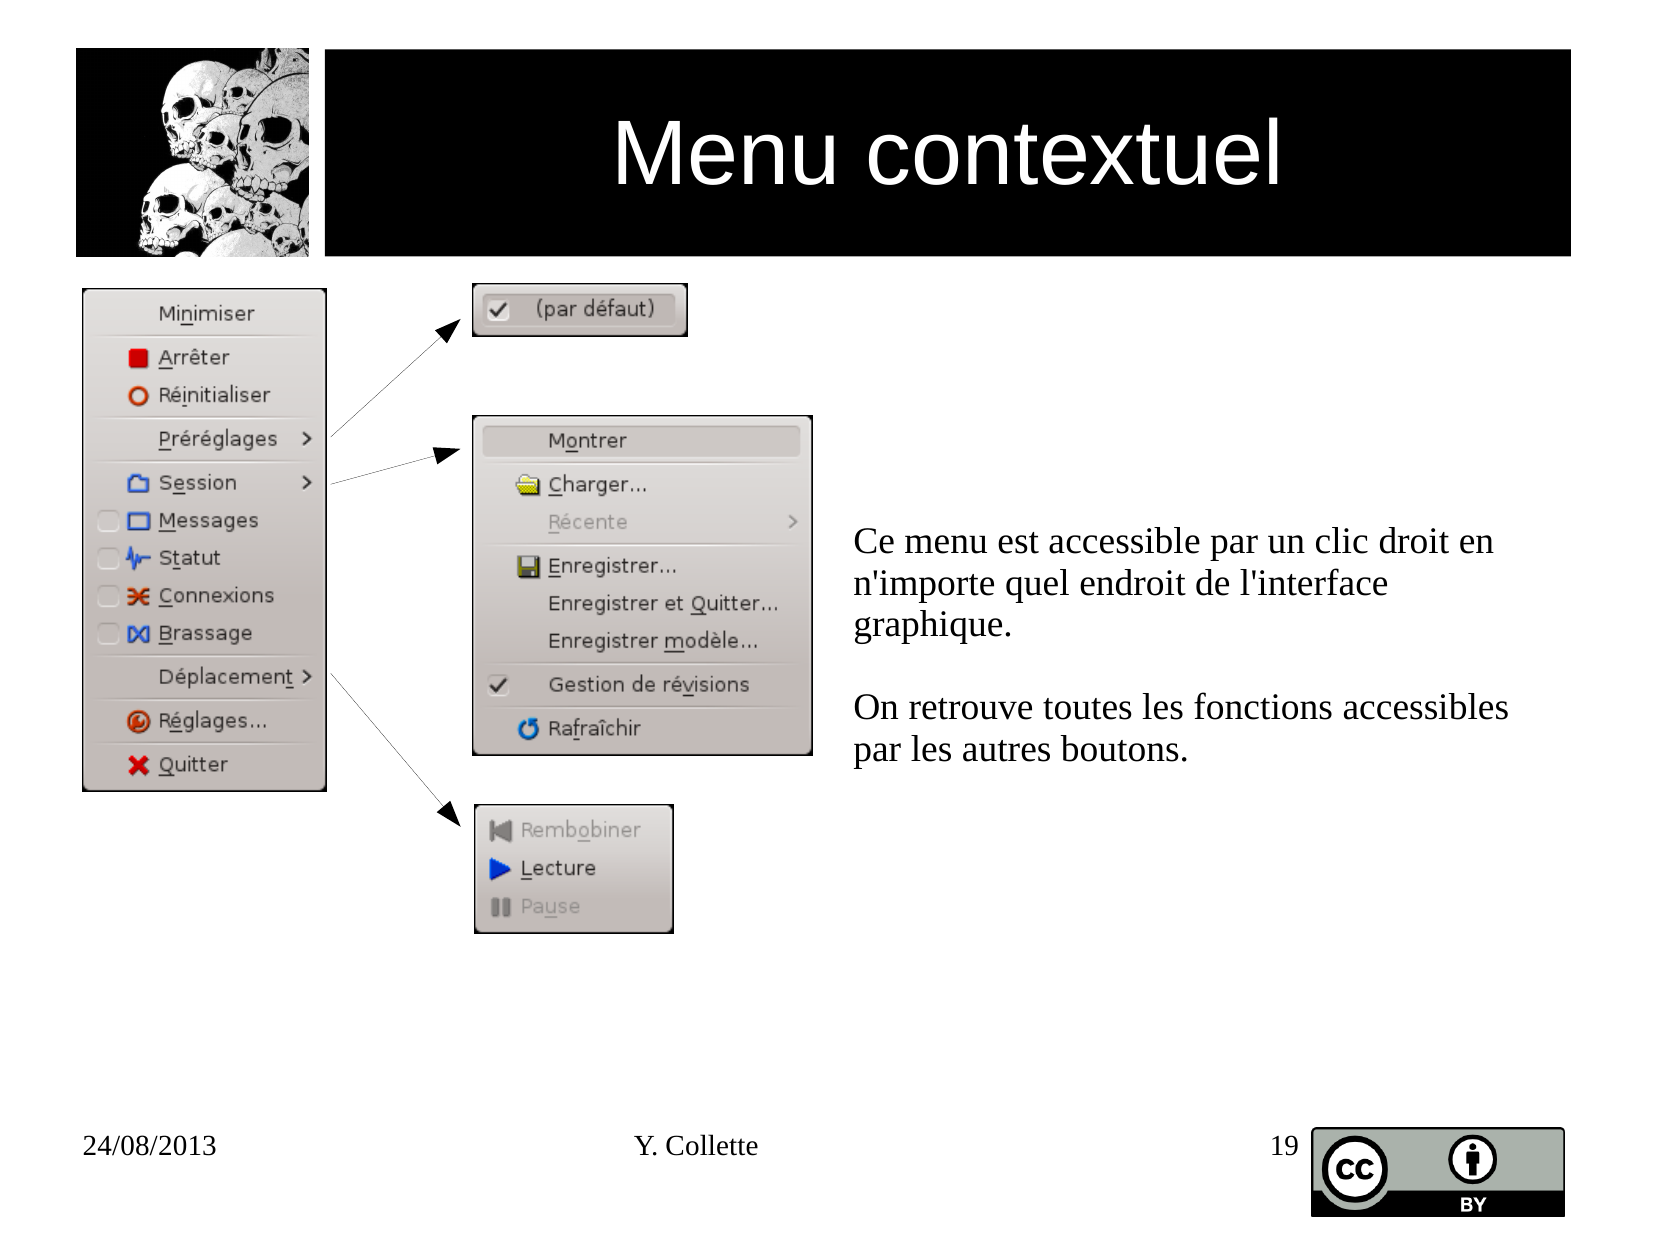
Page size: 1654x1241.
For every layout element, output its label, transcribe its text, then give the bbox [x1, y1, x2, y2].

picture [472, 283, 688, 337]
picture [82, 288, 327, 792]
text_box Ce menu est accessible par un clic droit en n'importe quel endroit de l'interface graphique. On retrouve toutes les fonctions accessibles par les autres boutons. [838, 512, 1571, 777]
picture [76, 48, 309, 257]
picture [472, 415, 813, 756]
title Menu contextuel [324, 49, 1571, 257]
picture [474, 804, 674, 934]
picture [1311, 1127, 1565, 1217]
